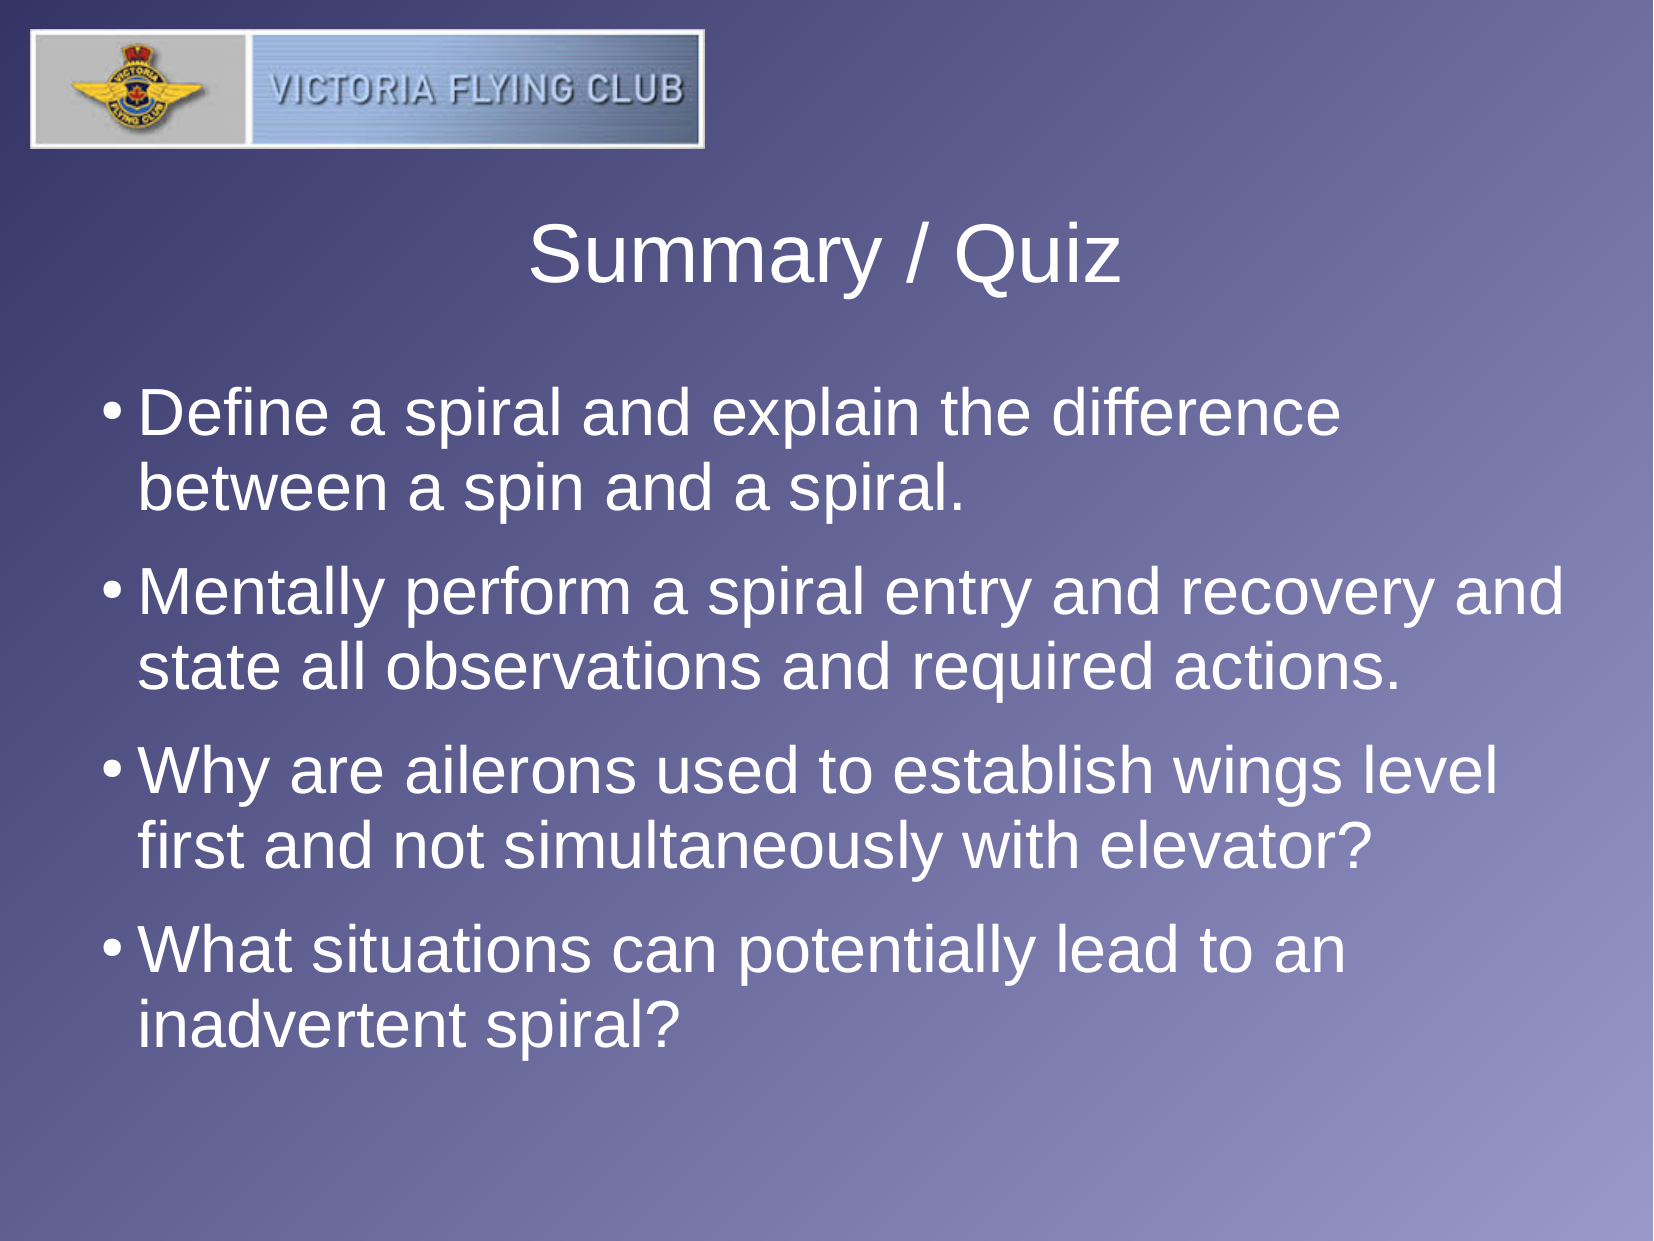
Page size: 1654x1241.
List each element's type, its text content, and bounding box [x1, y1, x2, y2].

list Define a spiral and explain the difference between a spin and a spiral. Mentally perform a spiral entry and recovery and state all observations and required actions. Why are ailerons used to establish wings level first and not simultaneously with elevator? What situations can potentially lead to an inadvertent spiral? [82, 375, 1571, 1095]
title Summary / Quiz [82, 150, 1571, 358]
picture [30, 29, 705, 149]
